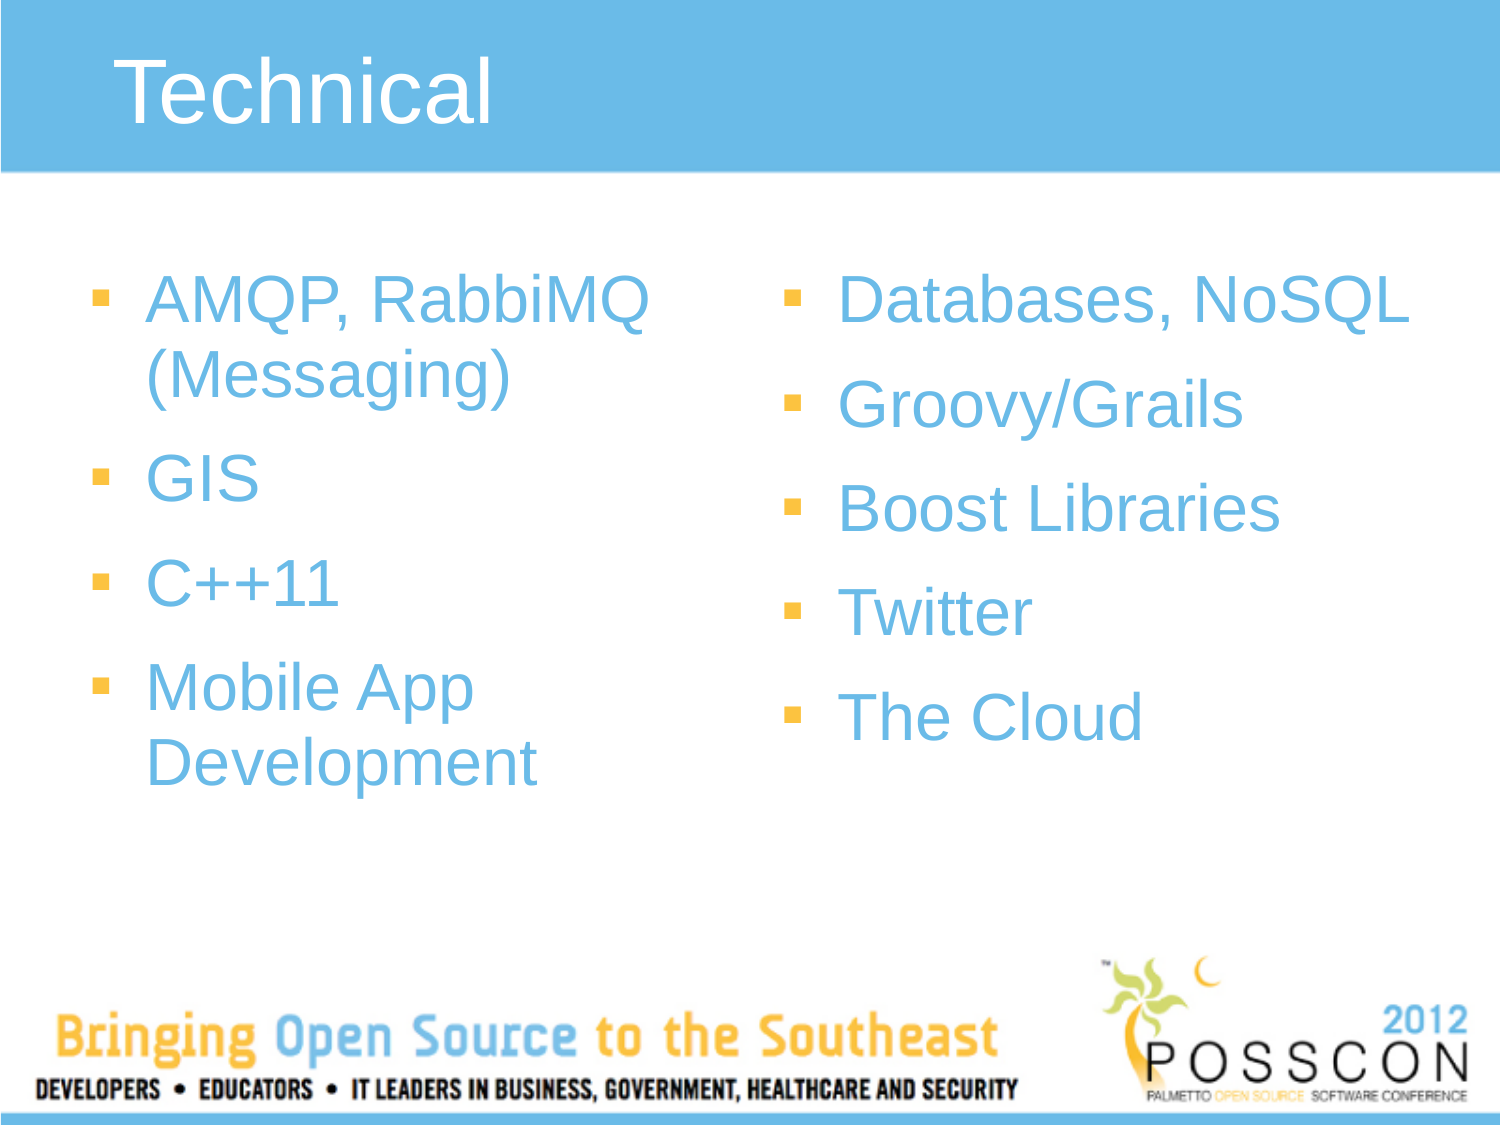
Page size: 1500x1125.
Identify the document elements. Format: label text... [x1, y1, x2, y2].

picture [0, 0, 1500, 1125]
title Technical [112, 0, 1388, 213]
list Databases, NoSQL Groovy/Grails Boost Libraries Twitter The Cloud [766, 262, 1426, 1005]
list AMQP, RabbiMQ (Messaging) GIS C++11 Mobile App Development [75, 262, 734, 1005]
